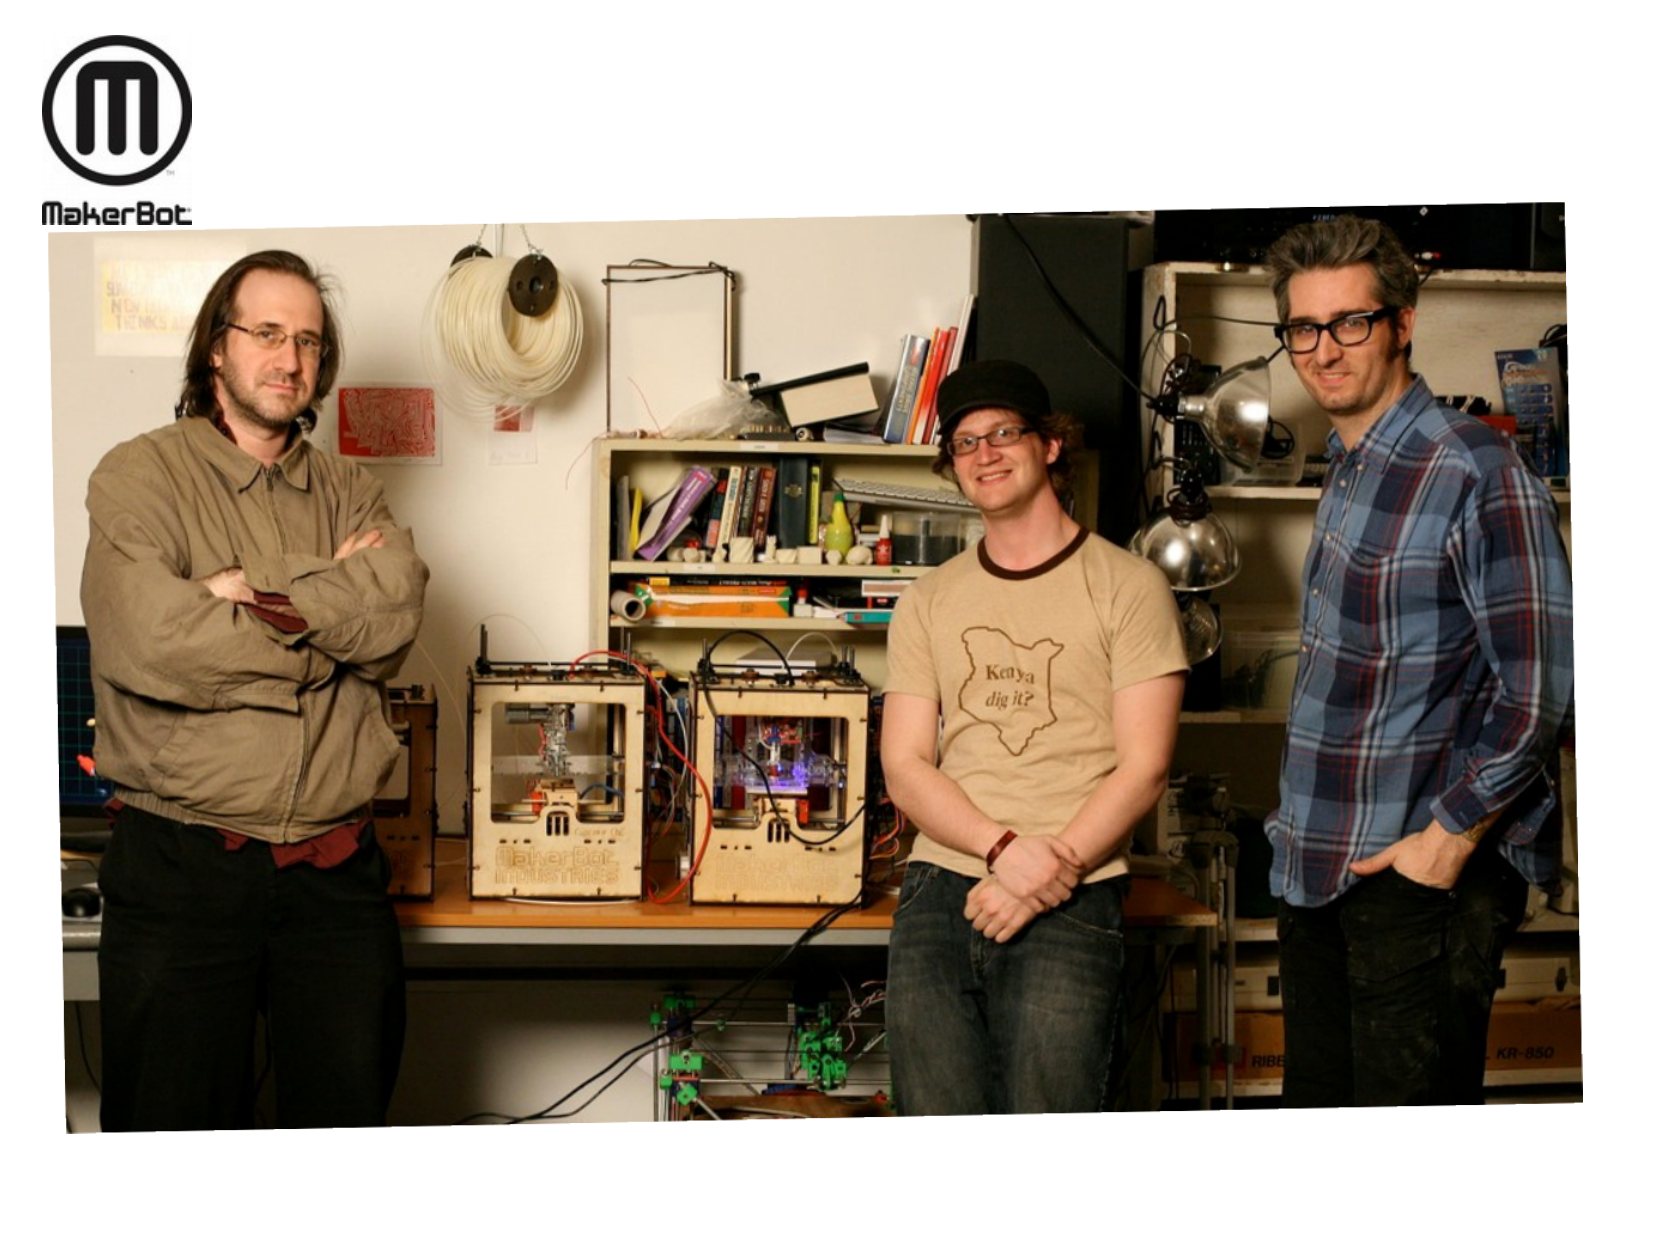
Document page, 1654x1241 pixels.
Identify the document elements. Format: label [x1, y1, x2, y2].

picture [47, 201, 1583, 1134]
picture [42, 35, 192, 225]
